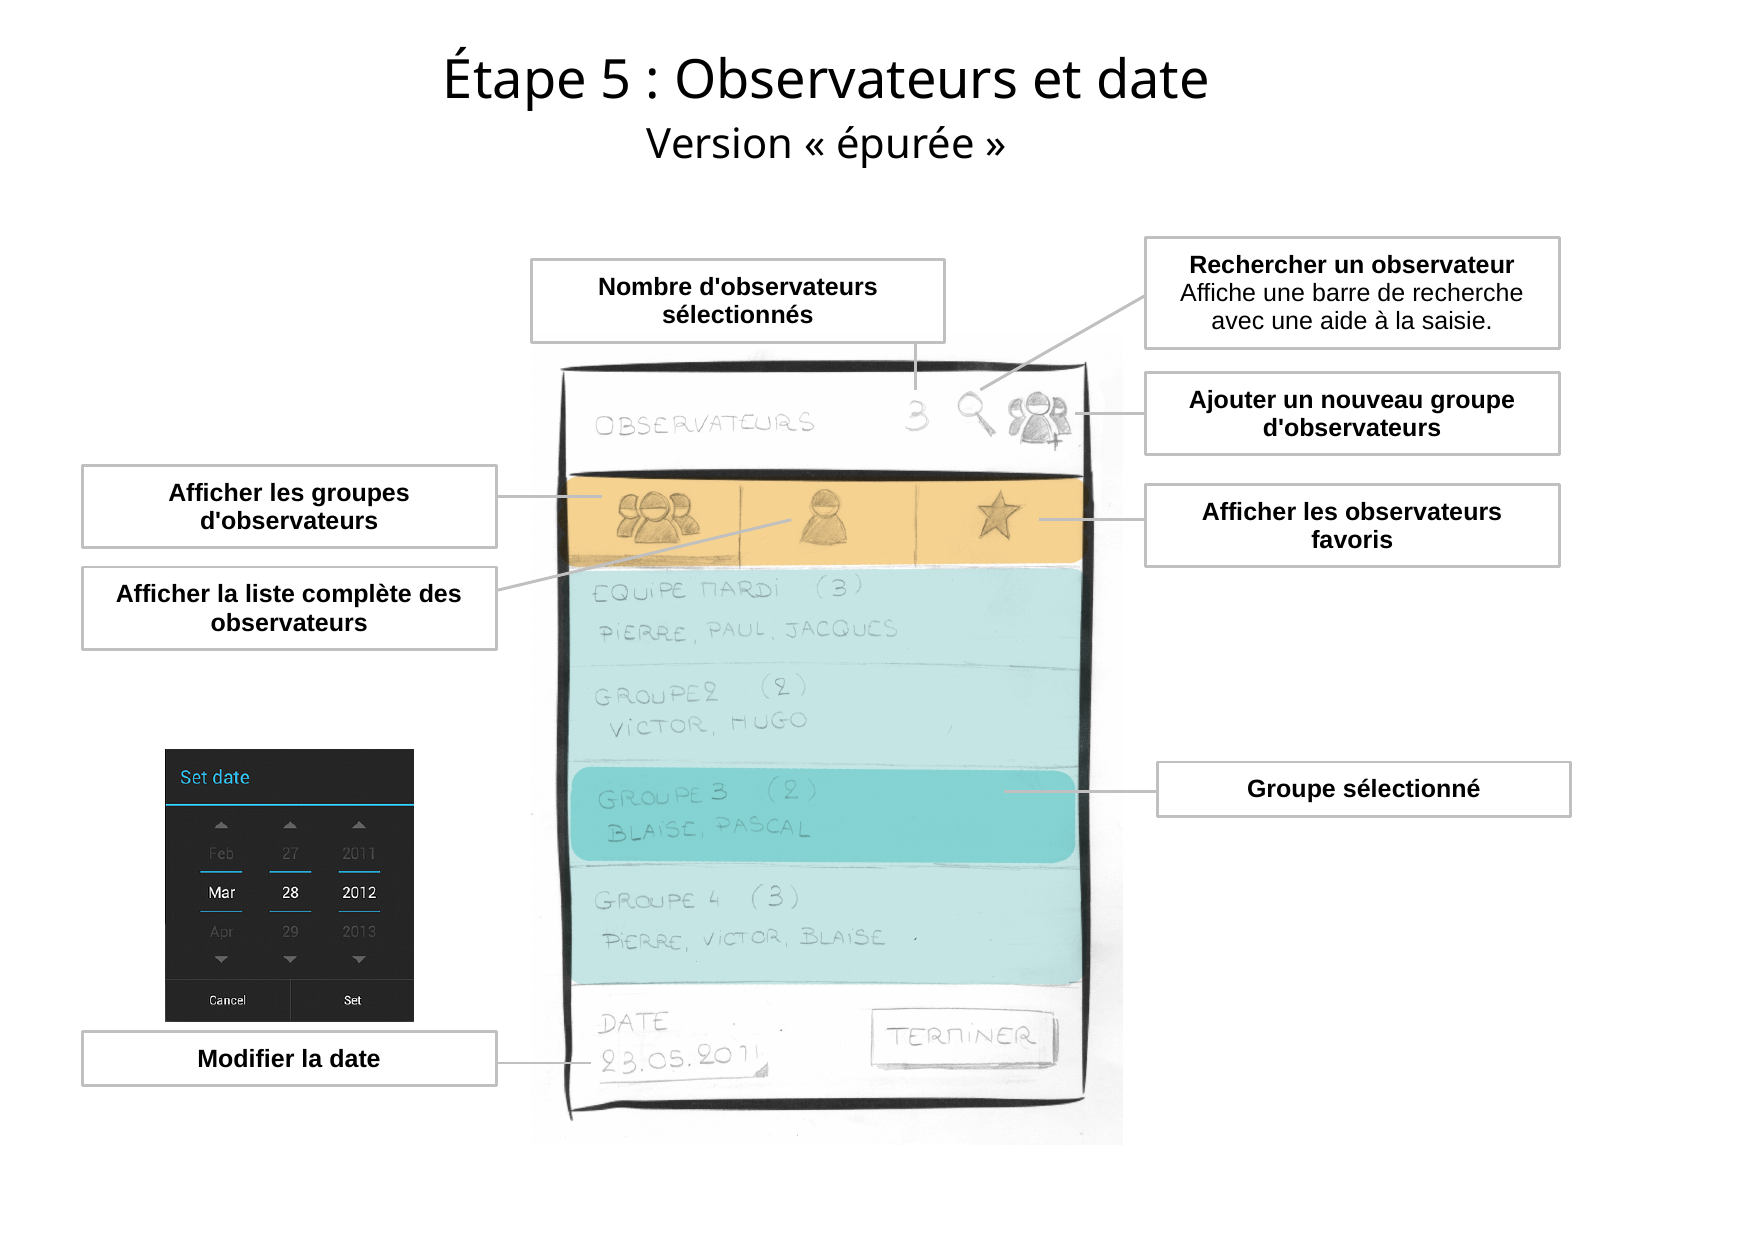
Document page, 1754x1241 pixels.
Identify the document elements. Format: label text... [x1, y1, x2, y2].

picture [531, 332, 1123, 1145]
list Nombre d'observateurs sélectionnés [531, 259, 945, 343]
list Afficher la liste complète des observateurs [82, 566, 497, 650]
list Afficher les observateurs favoris [1145, 484, 1560, 567]
list Groupe sélectionné [1157, 761, 1571, 817]
title Étape 5 : Observateurs et date Version « épurée » [0, 2, 1654, 210]
picture [165, 749, 414, 1022]
list Rechercher un observateur Affiche une barre de recherche avec une aide à la saisie. [1145, 237, 1560, 349]
list Ajouter un nouveau groupe d'observateurs [1145, 372, 1560, 455]
list Afficher les groupes d'observateurs [82, 465, 497, 548]
list Modifier la date [82, 1031, 497, 1086]
